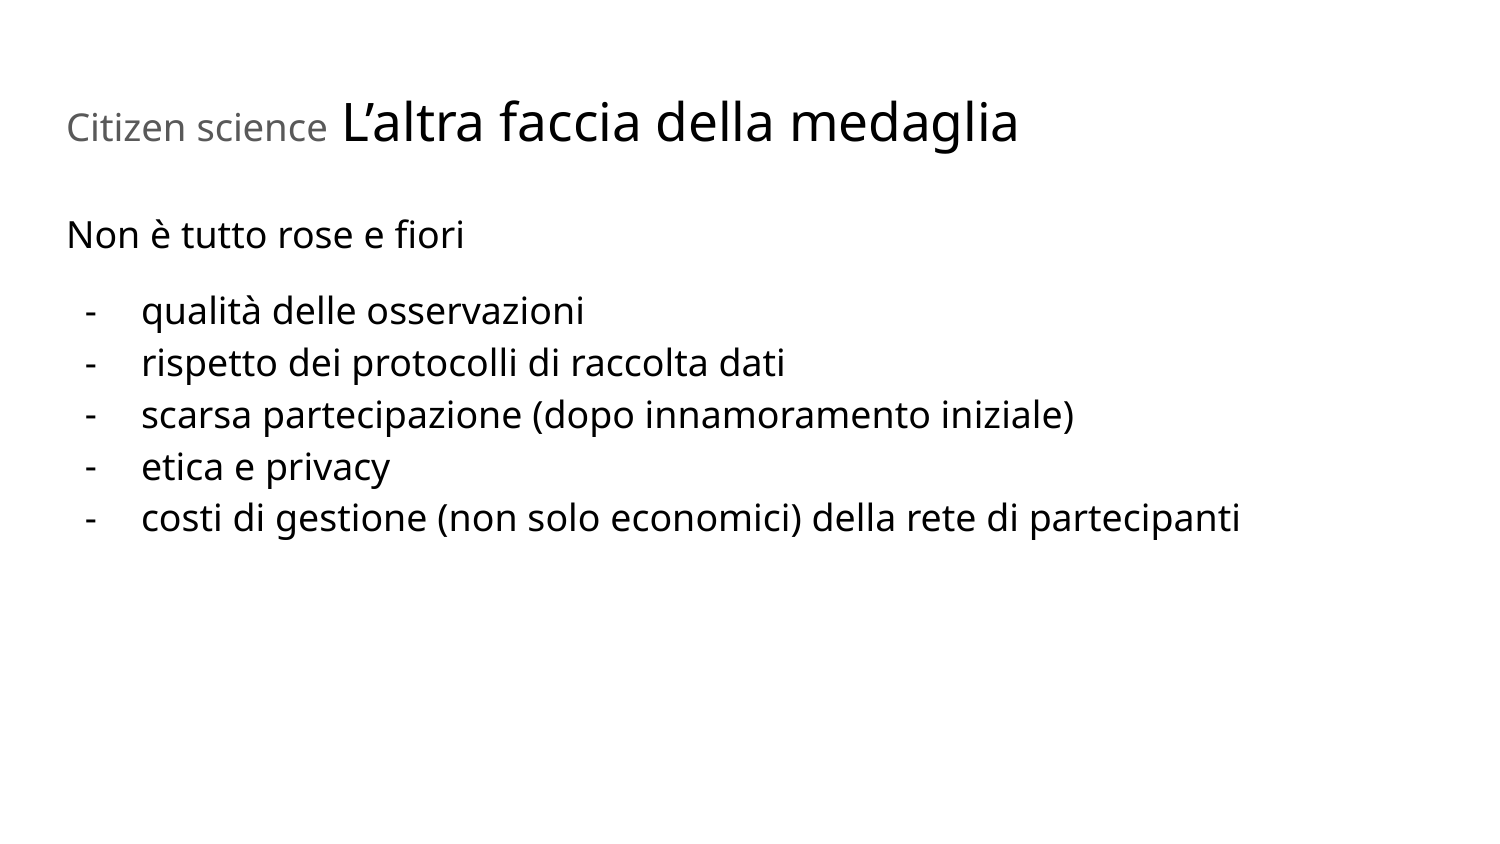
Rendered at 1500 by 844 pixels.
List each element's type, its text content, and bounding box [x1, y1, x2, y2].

list Non è tutto rose e fiori qualità delle osservazioni rispetto dei protocolli di raccolta dati scarsa partecipazione (dopo innamoramento iniziale) etica e privacy costi di gestione (non solo economici) della rete di partecipanti [51, 189, 1449, 750]
title Citizen science L’altra faccia della medaglia [51, 72, 1449, 167]
